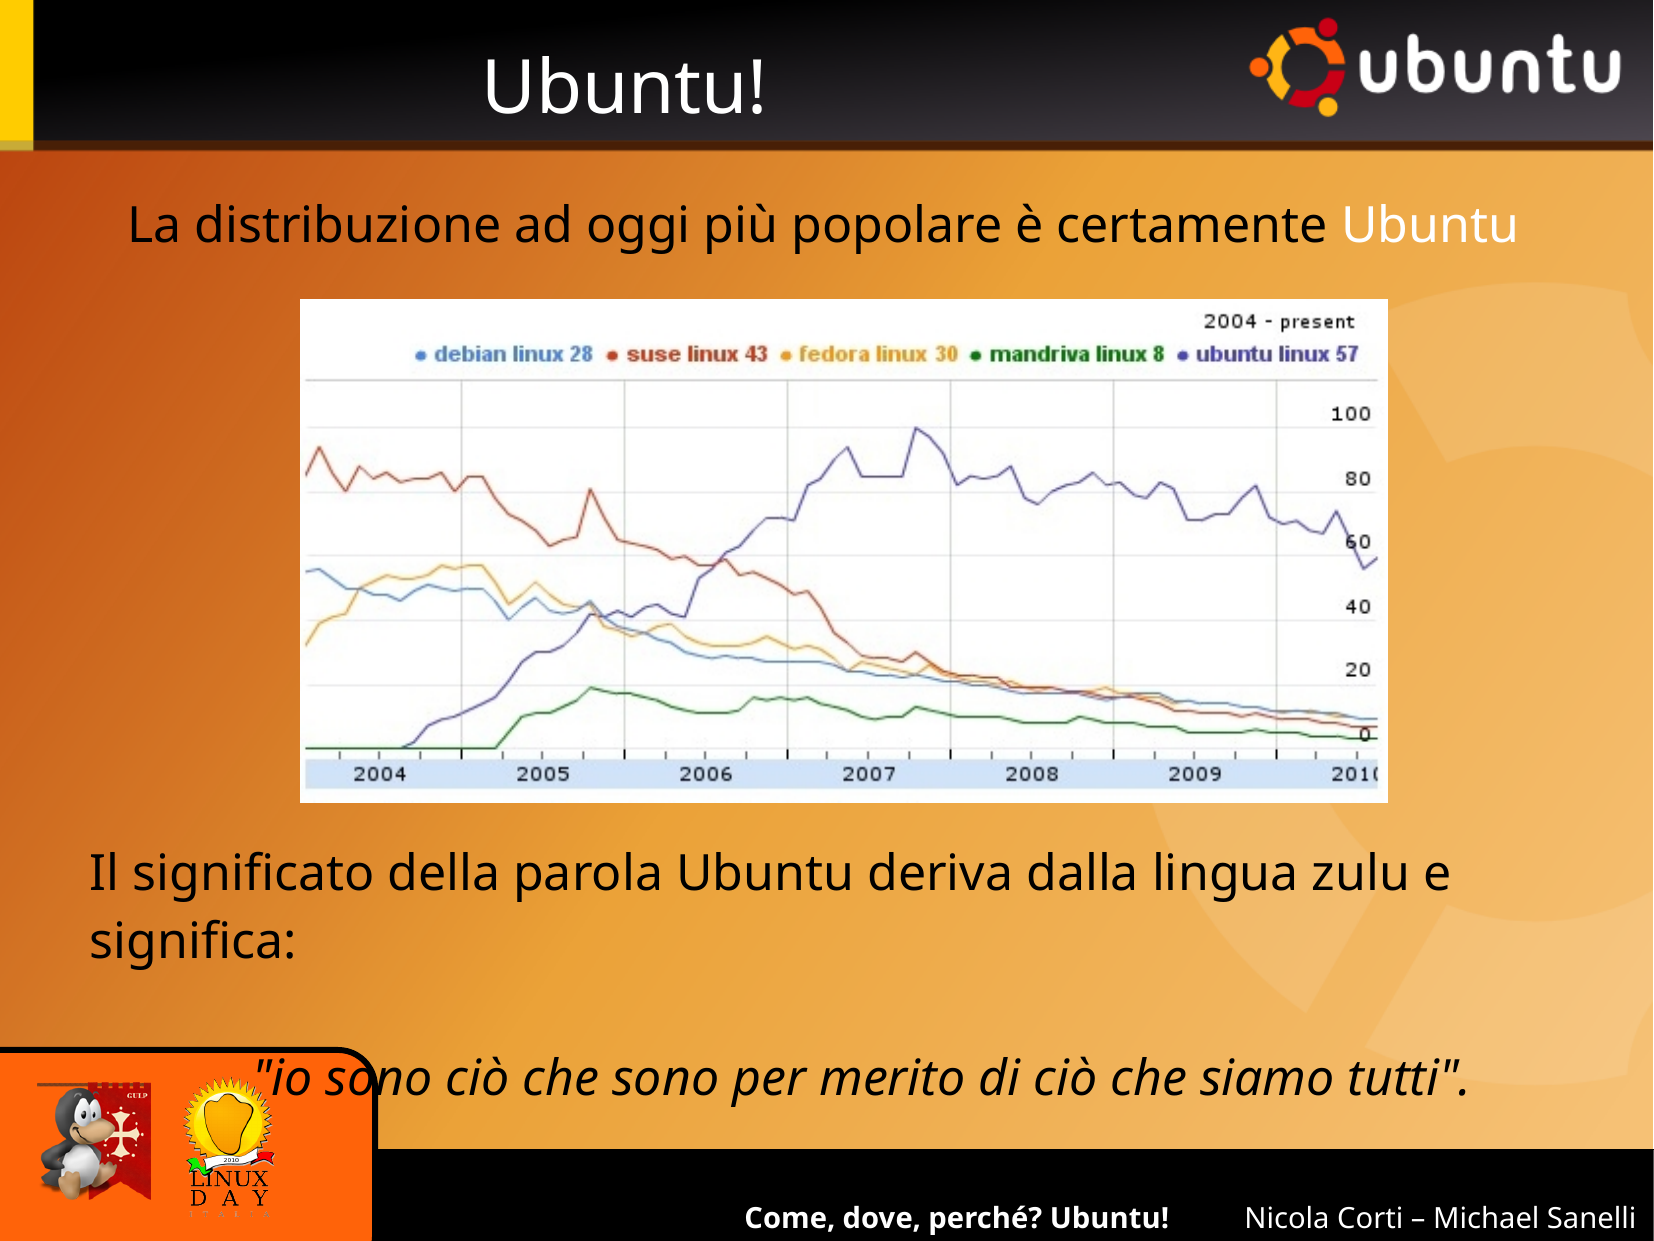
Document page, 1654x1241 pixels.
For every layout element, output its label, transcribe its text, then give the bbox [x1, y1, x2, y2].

title Ubuntu! [49, 25, 1201, 143]
text_box Il significato della parola Ubuntu deriva dalla lingua zulu e significa: "io sono ciò che sono per merito di ciò che siamo tutti". [75, 829, 1651, 1013]
text_box La distribuzione ad oggi più popolare è certamente Ubuntu [112, 181, 1538, 393]
picture [183, 1076, 275, 1217]
picture [37, 1082, 151, 1200]
picture [0, 0, 1653, 1149]
